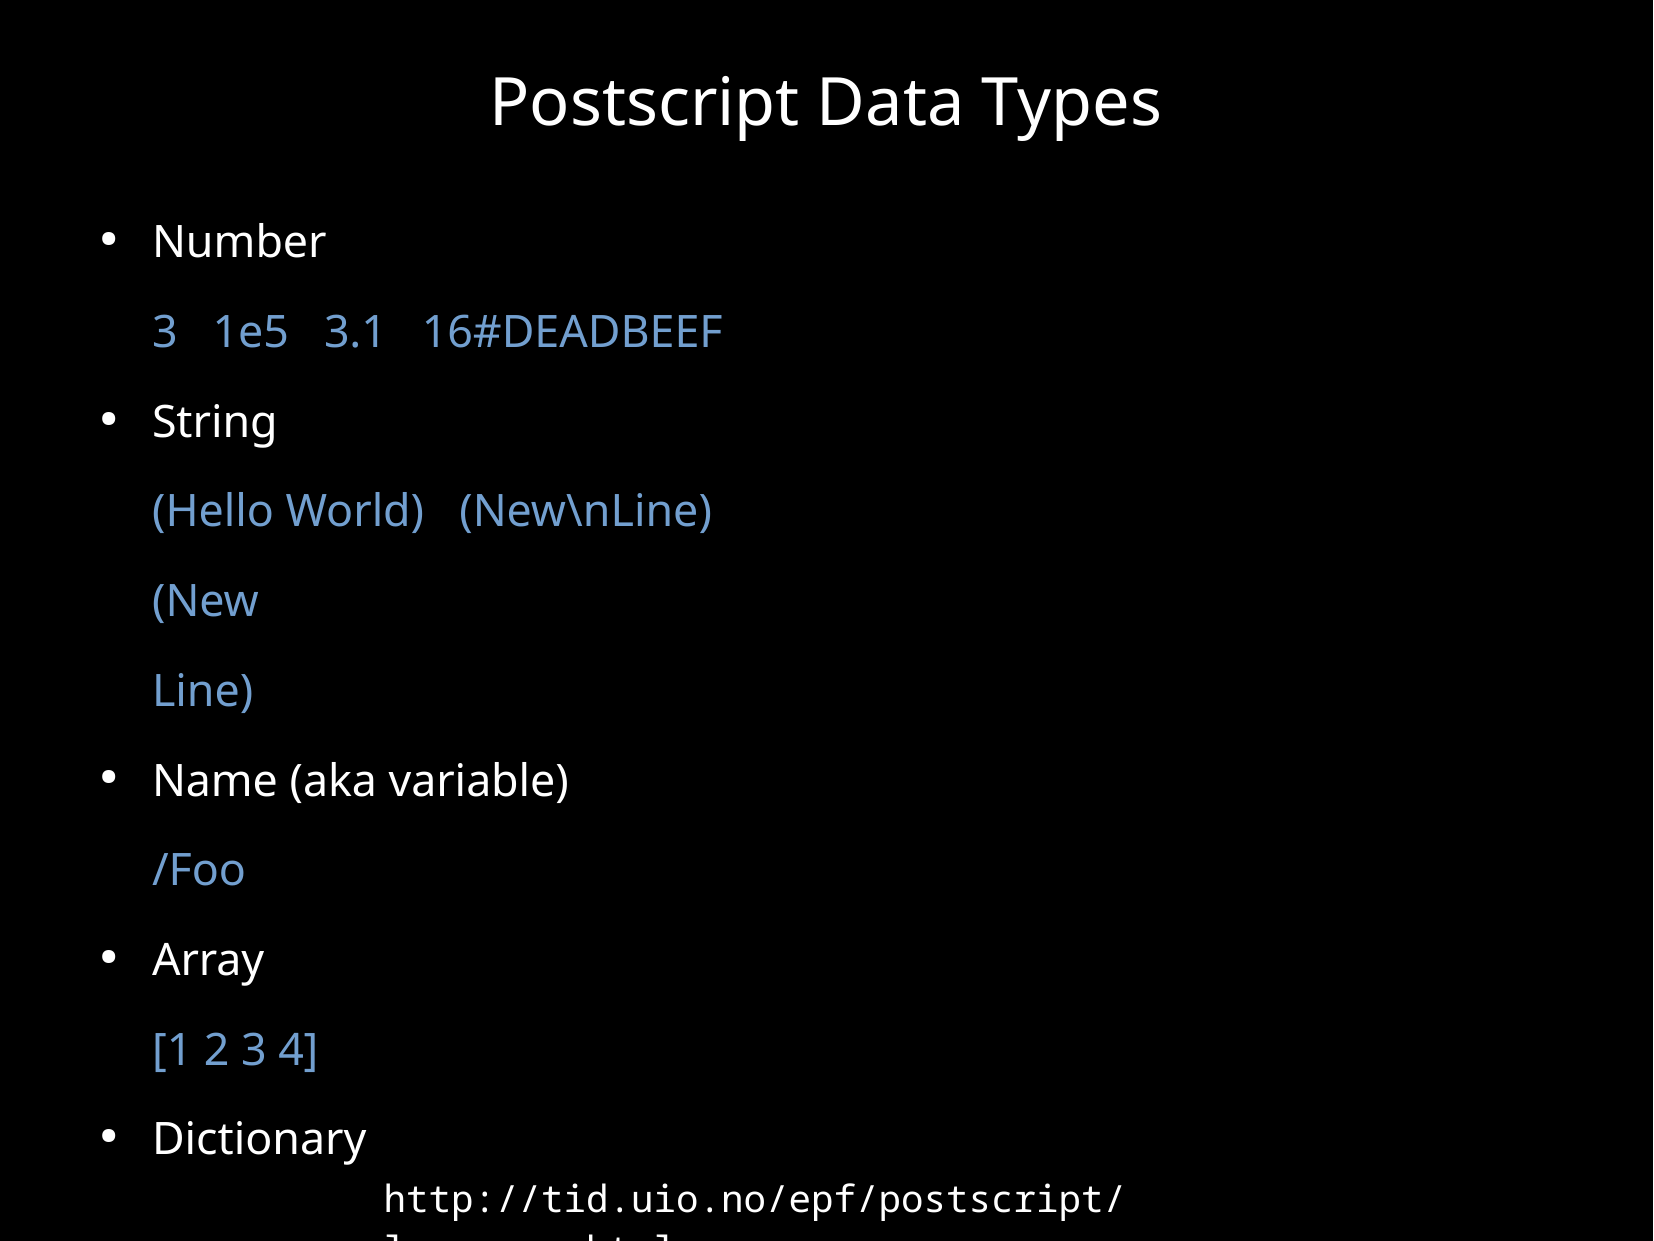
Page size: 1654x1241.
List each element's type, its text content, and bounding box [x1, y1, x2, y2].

title Postscript Data Types [82, 49, 1571, 151]
list Number 3 1e5 3.1 16#DEADBEEF String (Hello World) (New\nLine) (New Line) Name (aka variable) /Foo Array [1 2 3 4] Dictionary [82, 210, 1571, 1171]
text_box http://tid.uio.no/epf/postscript/language.html [383, 1172, 1374, 1218]
